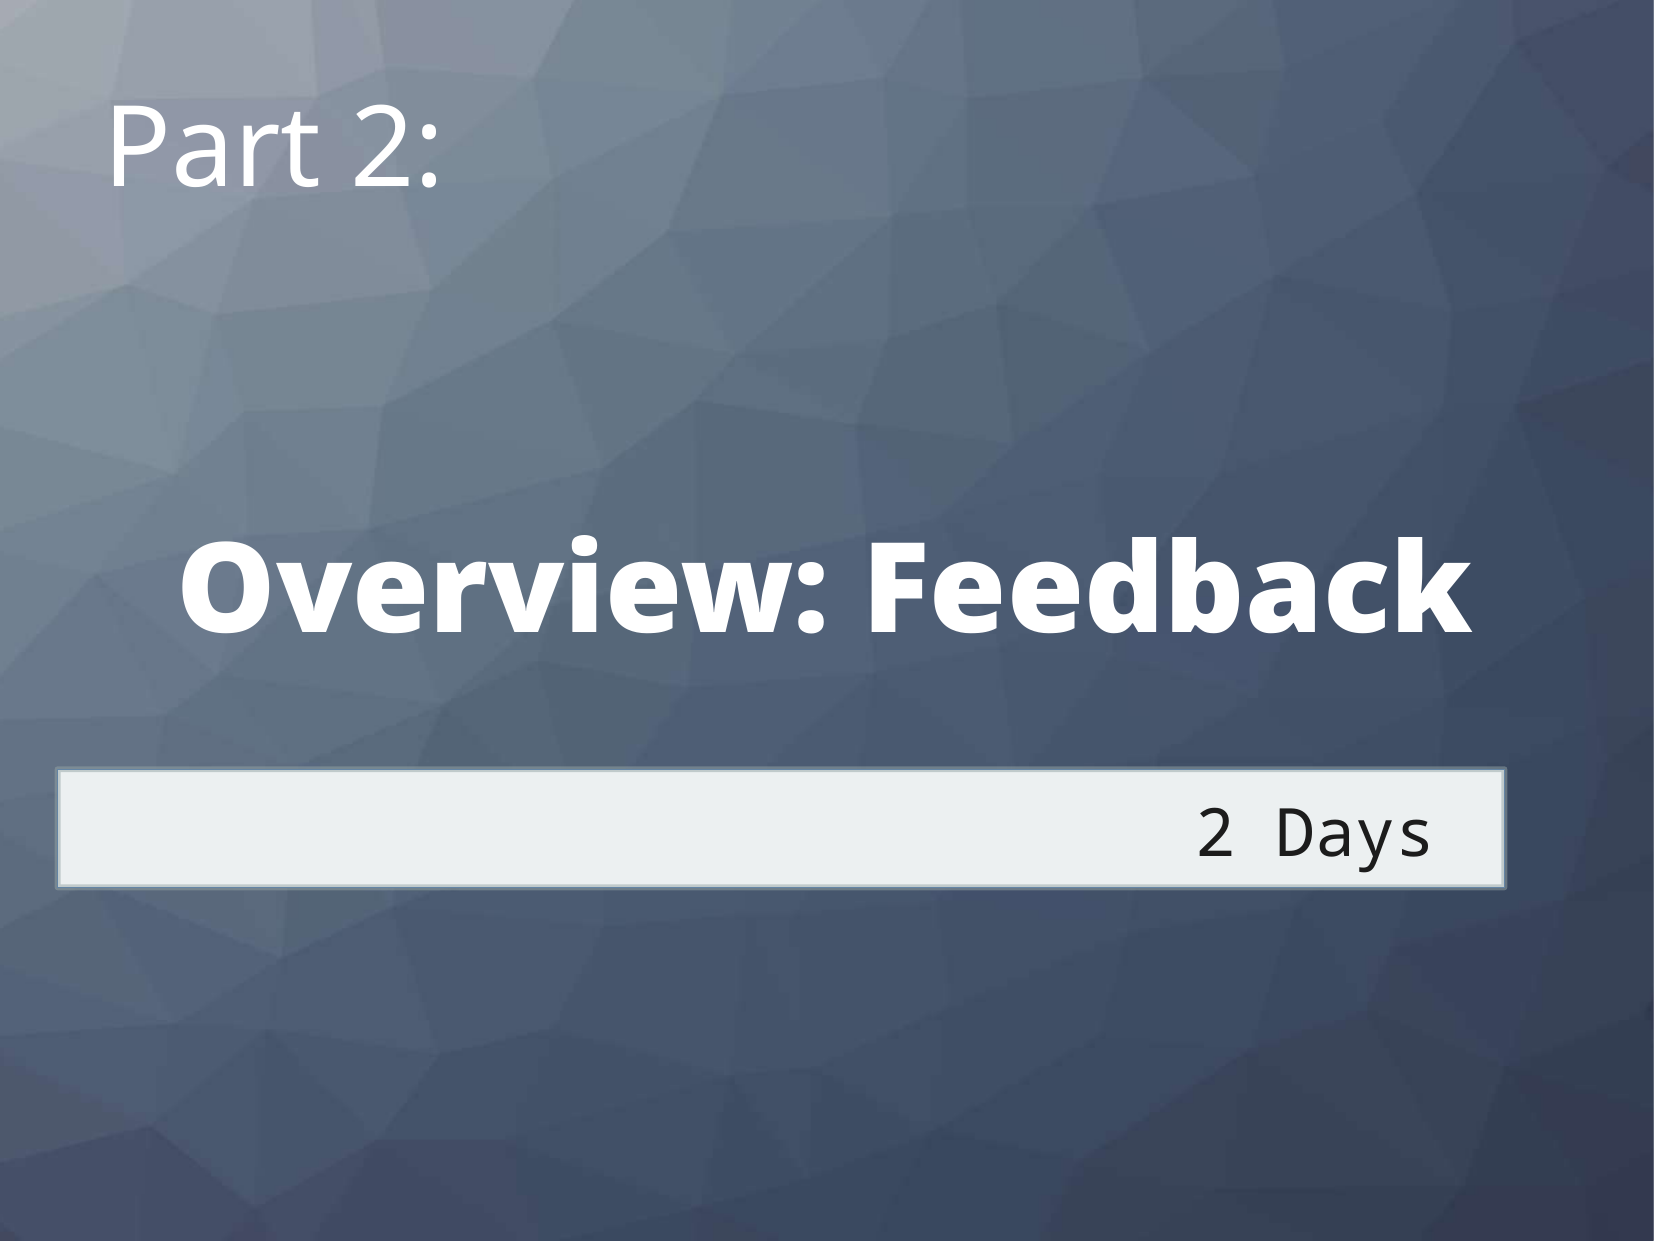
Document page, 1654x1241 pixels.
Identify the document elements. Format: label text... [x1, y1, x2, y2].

text_box Part 2: [88, 59, 1506, 216]
picture [0, 0, 1654, 1241]
text_box [61, 773, 1501, 884]
text_box 2 Days [1181, 777, 1491, 877]
title [59, 620, 1595, 778]
title Overview: Feedback [57, 413, 1594, 571]
